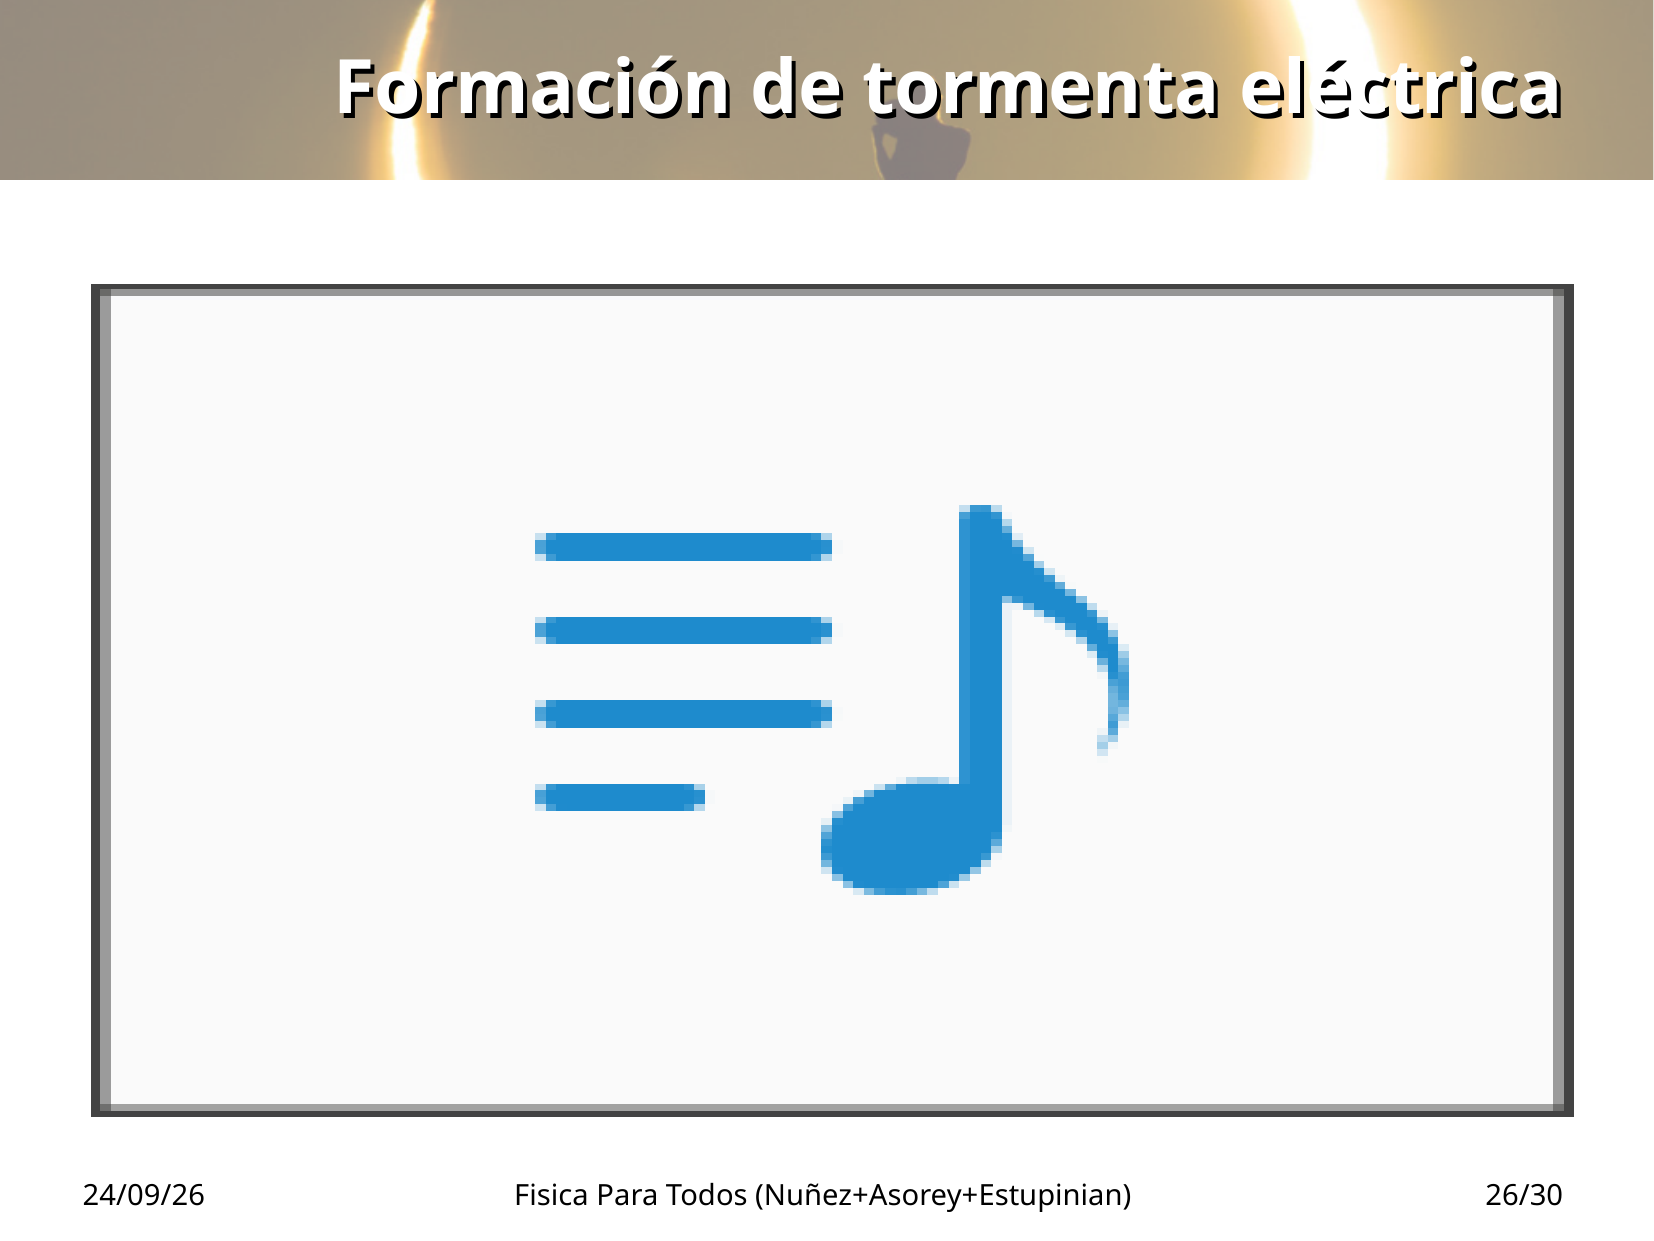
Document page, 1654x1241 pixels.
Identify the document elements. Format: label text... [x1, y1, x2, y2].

picture [0, 0, 1654, 180]
text_box [90, 282, 1575, 1119]
title Formación de tormenta eléctrica [75, 19, 1564, 151]
